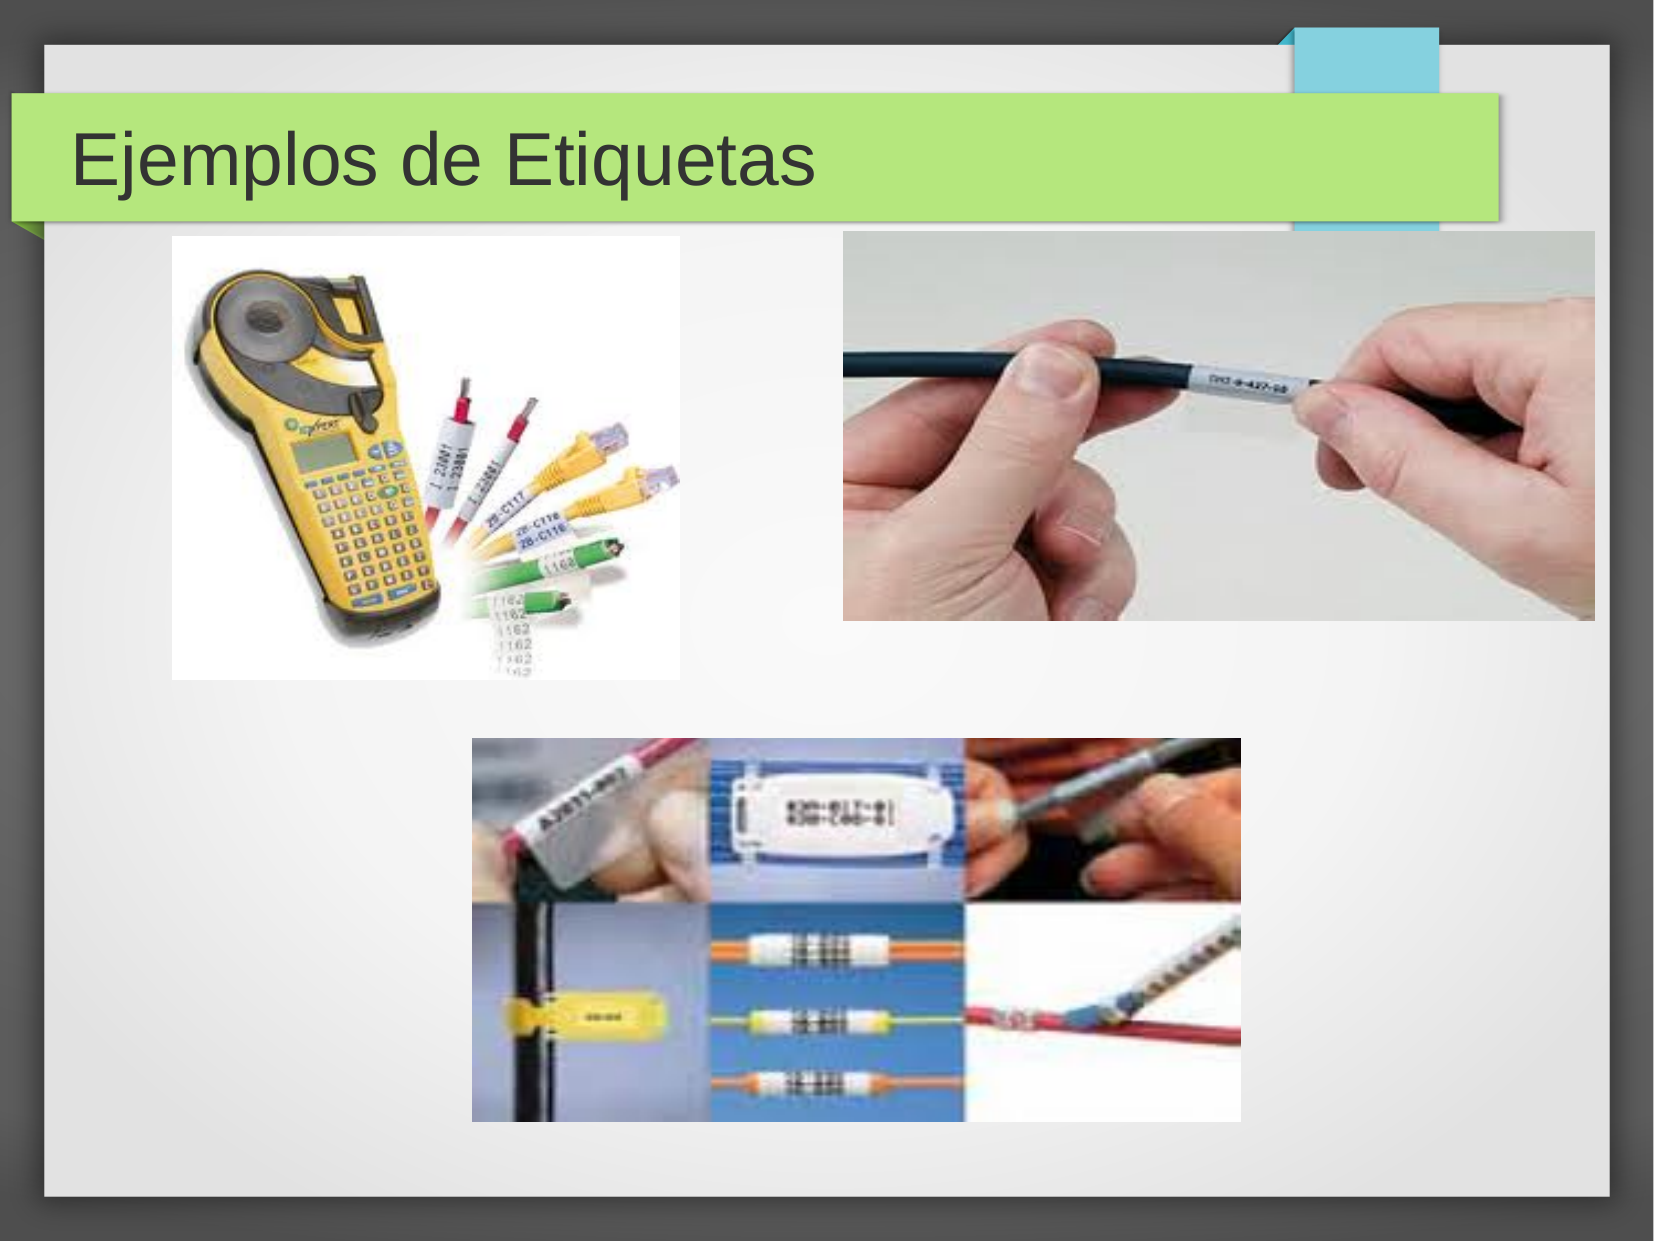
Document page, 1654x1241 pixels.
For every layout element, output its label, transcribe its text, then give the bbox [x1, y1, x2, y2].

title Ejemplos de Etiquetas [70, 106, 1229, 213]
picture [0, 0, 1654, 1241]
